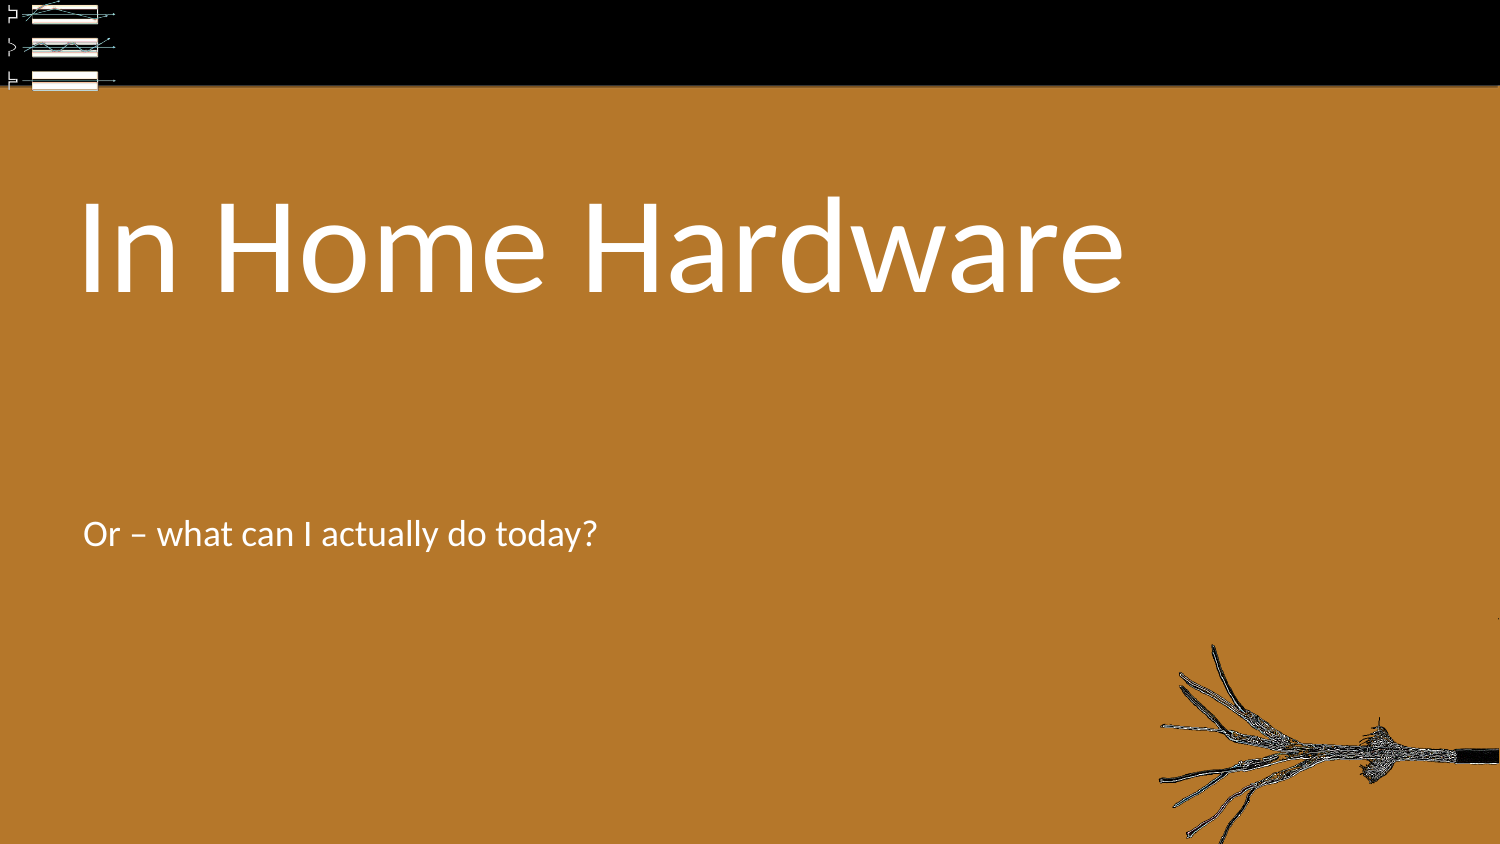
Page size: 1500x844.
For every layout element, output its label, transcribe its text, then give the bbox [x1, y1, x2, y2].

picture [1151, 608, 1500, 844]
text_box Or – what can I actually do today? [68, 502, 1432, 761]
text_box [0, 0, 1500, 844]
picture [5, 0, 119, 93]
text_box In Home Hardware [60, 147, 1432, 473]
